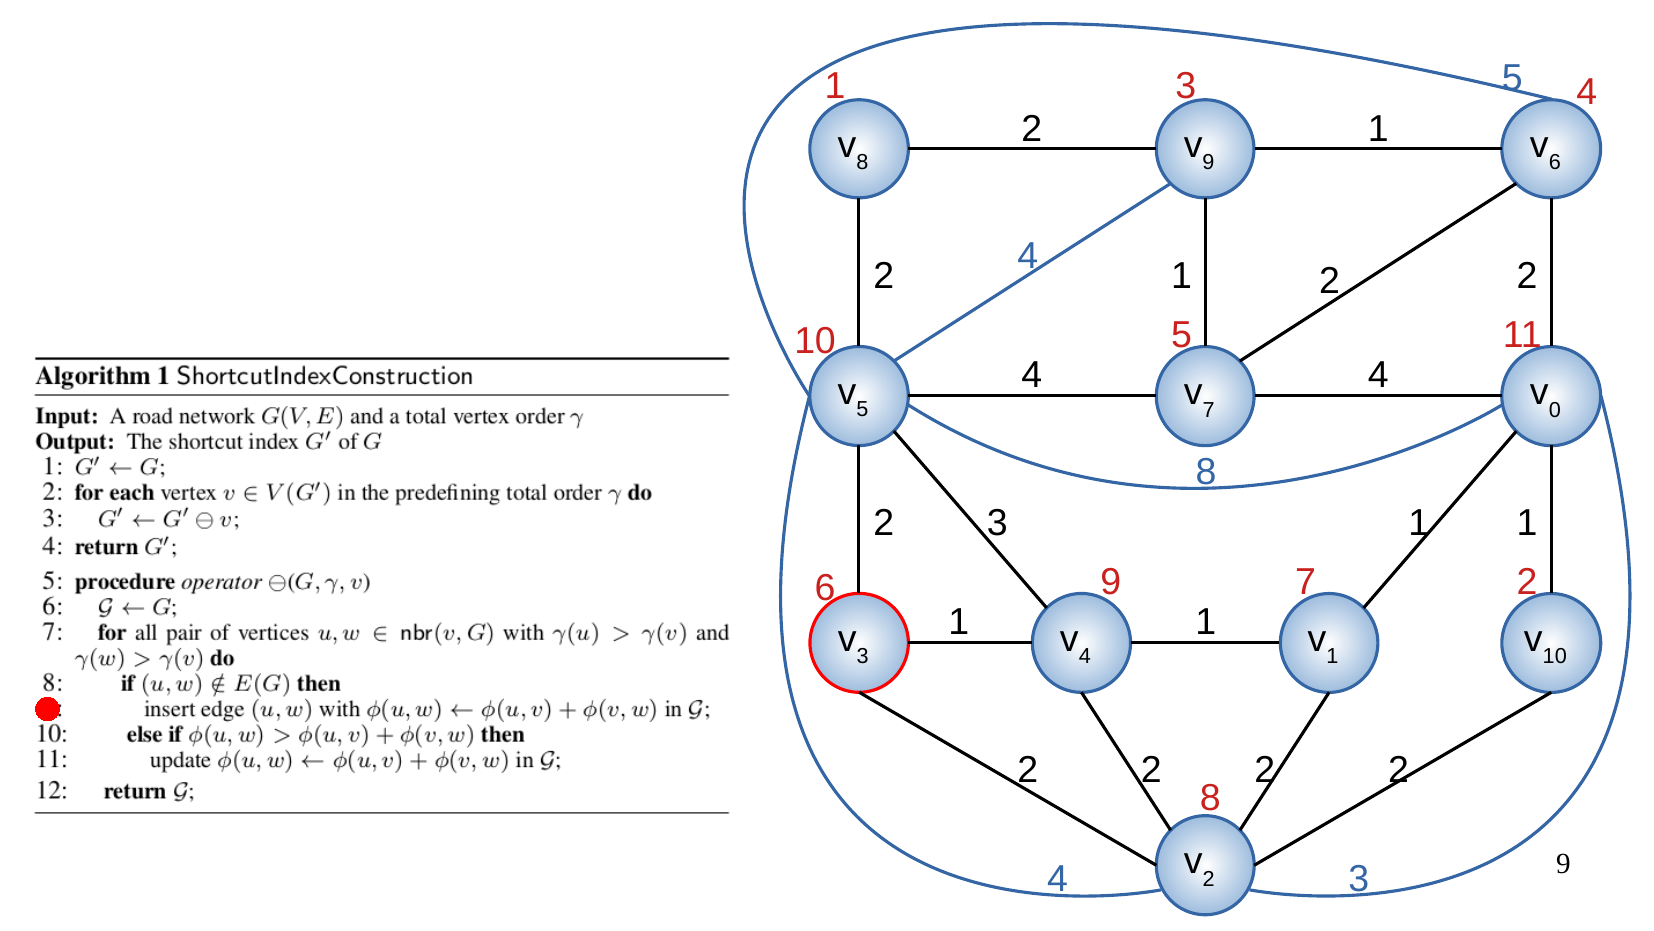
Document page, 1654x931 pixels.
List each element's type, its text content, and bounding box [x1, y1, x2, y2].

text_box 3 [972, 494, 1023, 557]
text_box [35, 697, 60, 721]
text_box v10 [1501, 593, 1601, 693]
text_box 1 [933, 593, 983, 656]
text_box 5 [1487, 49, 1538, 112]
text_box 1 [1156, 247, 1206, 306]
text_box 2 [1501, 247, 1552, 306]
text_box 1 [1393, 494, 1443, 557]
text_box v3 [809, 593, 909, 693]
text_box 2 [858, 494, 909, 557]
text_box 2 [1373, 740, 1423, 803]
text_box 9 [1085, 552, 1137, 615]
text_box 4 [1561, 63, 1611, 126]
text_box v2 [1156, 820, 1255, 915]
text_box 3 [1160, 57, 1210, 120]
text_box 4 [1032, 849, 1082, 912]
text_box 5 [1156, 306, 1206, 368]
text_box v0 [1501, 347, 1601, 446]
text_box 1 [1353, 99, 1404, 161]
text_box v1 [1280, 593, 1378, 693]
text_box v5 [809, 346, 909, 446]
text_box 2 [1126, 740, 1175, 803]
text_box 4 [1353, 346, 1404, 409]
text_box 2 [1239, 740, 1290, 803]
text_box 11 [1488, 306, 1562, 363]
text_box 6 [799, 558, 849, 621]
text_box v9 [1156, 100, 1254, 198]
text_box 1 [1501, 494, 1552, 552]
text_box 3 [1333, 849, 1384, 912]
text_box 8 [1185, 769, 1237, 832]
text_box 2 [1002, 740, 1052, 803]
text_box v8 [809, 99, 909, 198]
text_box v7 [1156, 346, 1255, 443]
text_box 2 [1006, 99, 1058, 161]
text_box 2 [1501, 552, 1552, 615]
text_box 7 [1280, 552, 1329, 615]
text_box 2 [858, 247, 909, 310]
text_box v6 [1501, 99, 1601, 198]
text_box 1 [1180, 593, 1230, 656]
text_box 10 [779, 312, 865, 369]
picture [32, 354, 733, 817]
text_box 4 [1002, 226, 1052, 289]
text_box 8 [1180, 443, 1230, 505]
text_box 4 [1006, 346, 1058, 409]
text_box 1 [809, 57, 859, 120]
text_box v4 [1032, 593, 1131, 693]
text_box 2 [1304, 251, 1354, 314]
